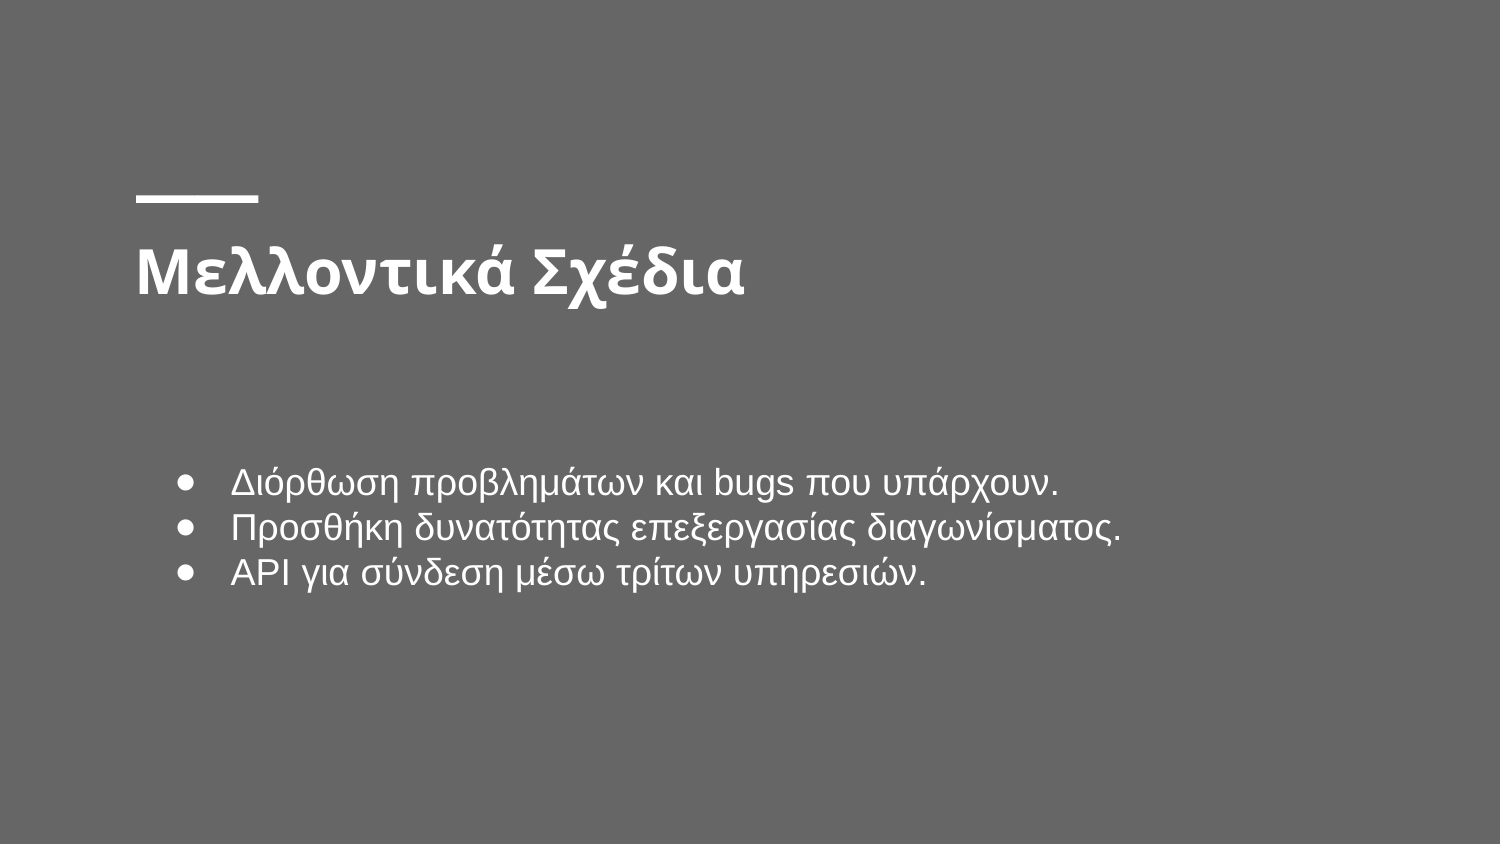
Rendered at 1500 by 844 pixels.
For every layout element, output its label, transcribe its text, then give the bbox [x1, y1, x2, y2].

title Μελλοντικά Σχέδια [119, 216, 1381, 353]
text_box Διόρθωση προβλημάτων και bugs που υπάρχουν. Προσθήκη δυνατότητας επεξεργασίας διαγωνίσματος. API για σύνδεση μέσω τρίτων υπηρεσιών. [140, 442, 1197, 835]
